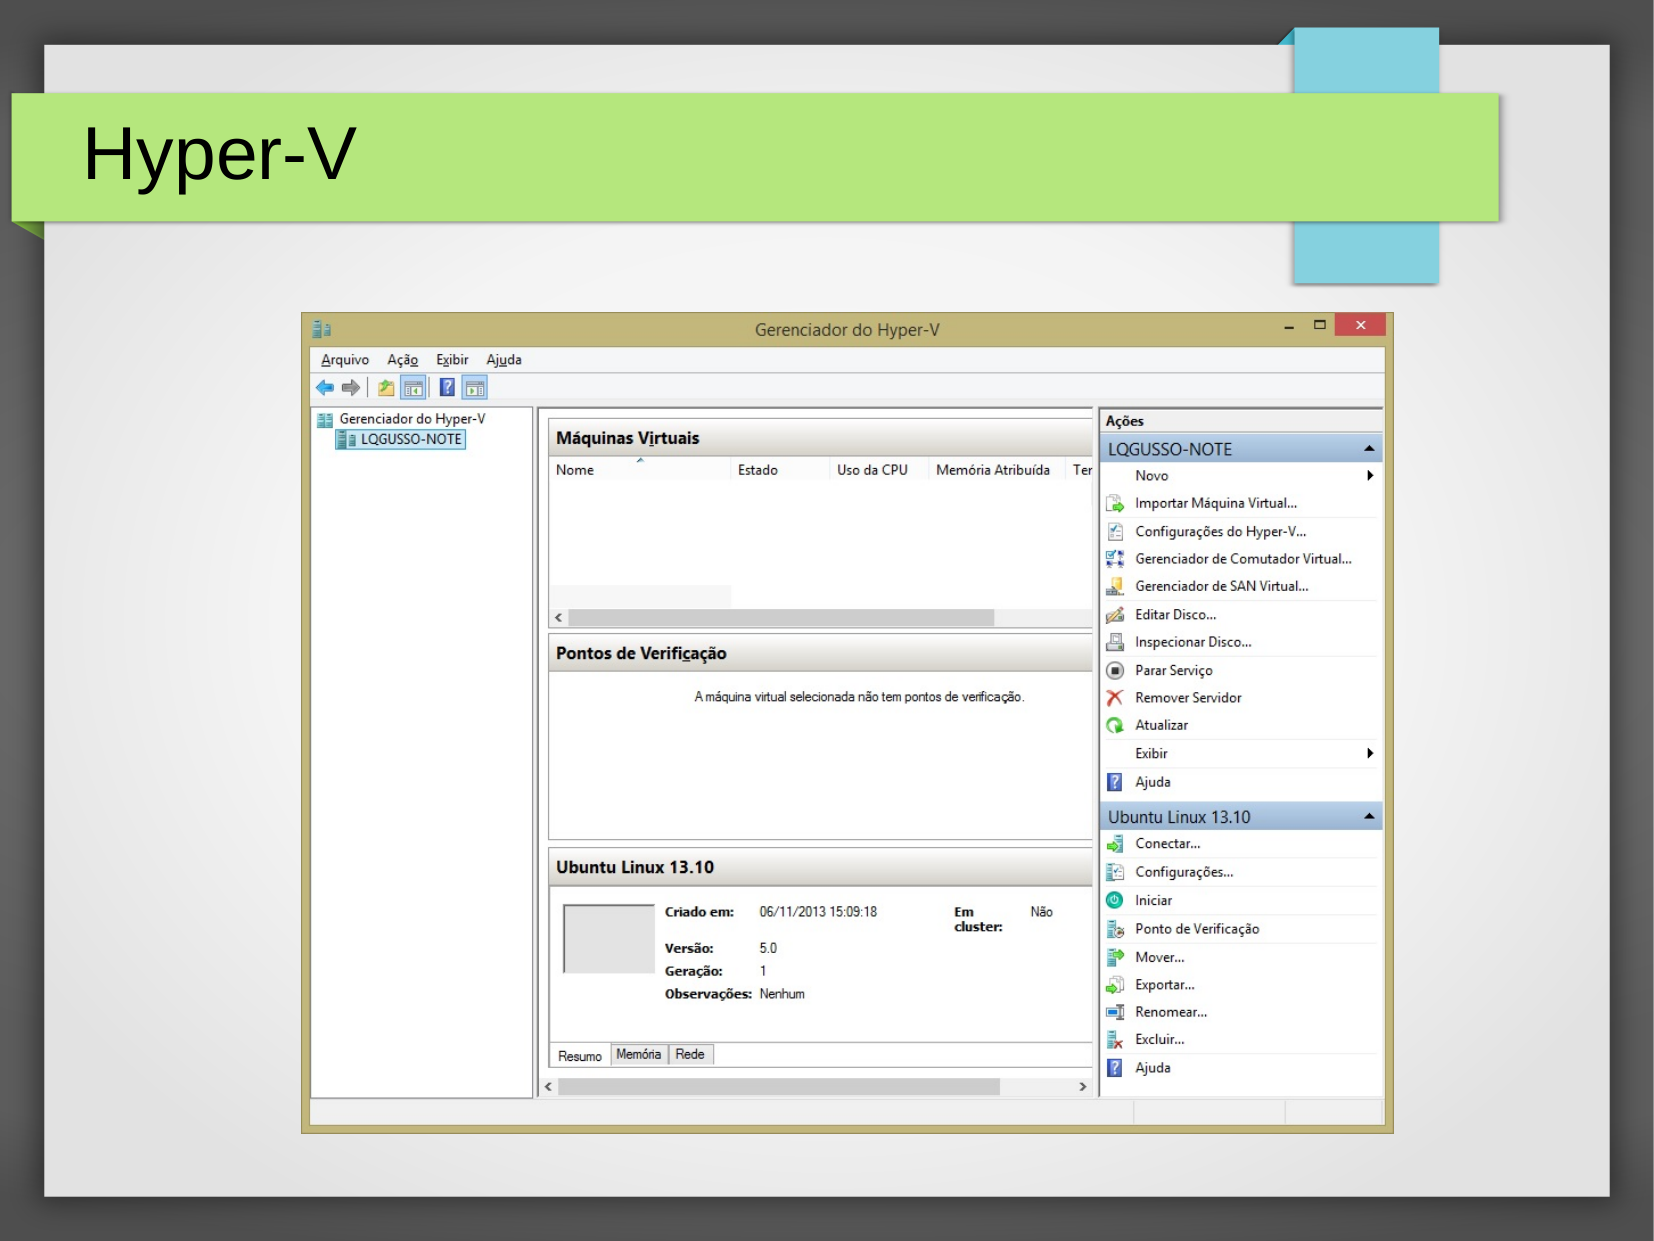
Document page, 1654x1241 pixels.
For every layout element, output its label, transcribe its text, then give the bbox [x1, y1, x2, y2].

picture [0, 0, 1654, 1241]
title Hyper-V [82, 94, 1264, 213]
